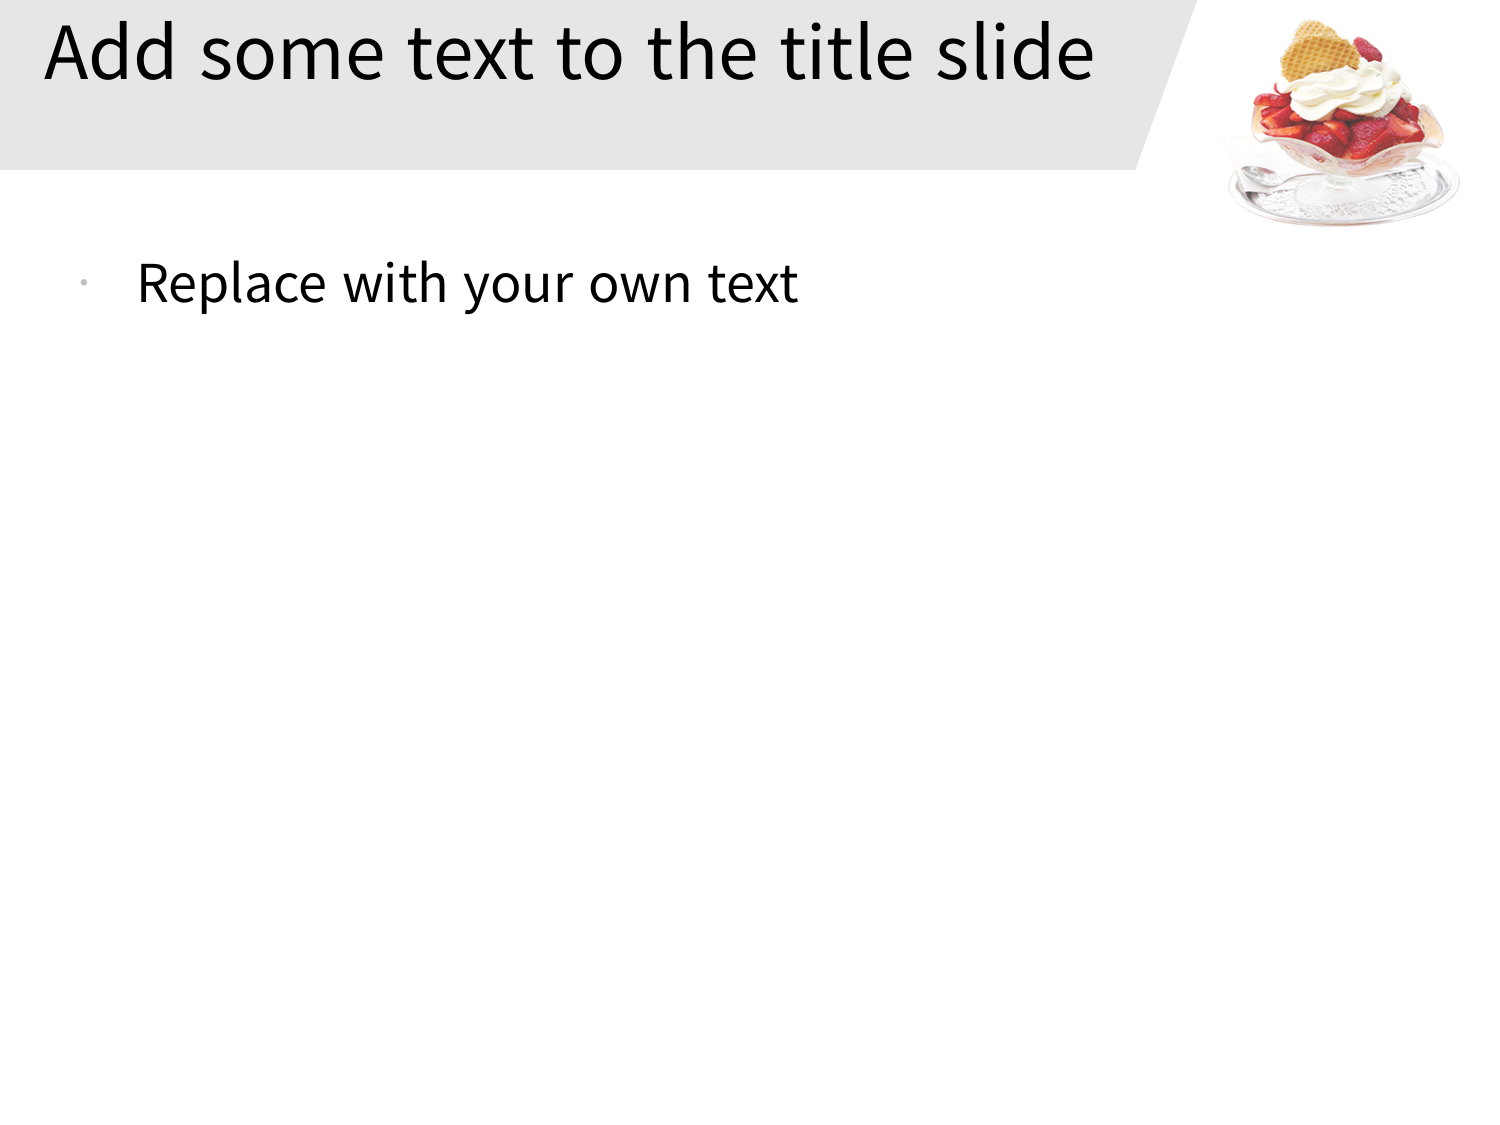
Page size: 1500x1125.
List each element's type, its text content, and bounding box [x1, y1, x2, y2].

title Add some text to the title slide [29, 0, 1287, 130]
list Replace with your own text [64, 243, 1444, 1045]
picture [0, 0, 1500, 1125]
